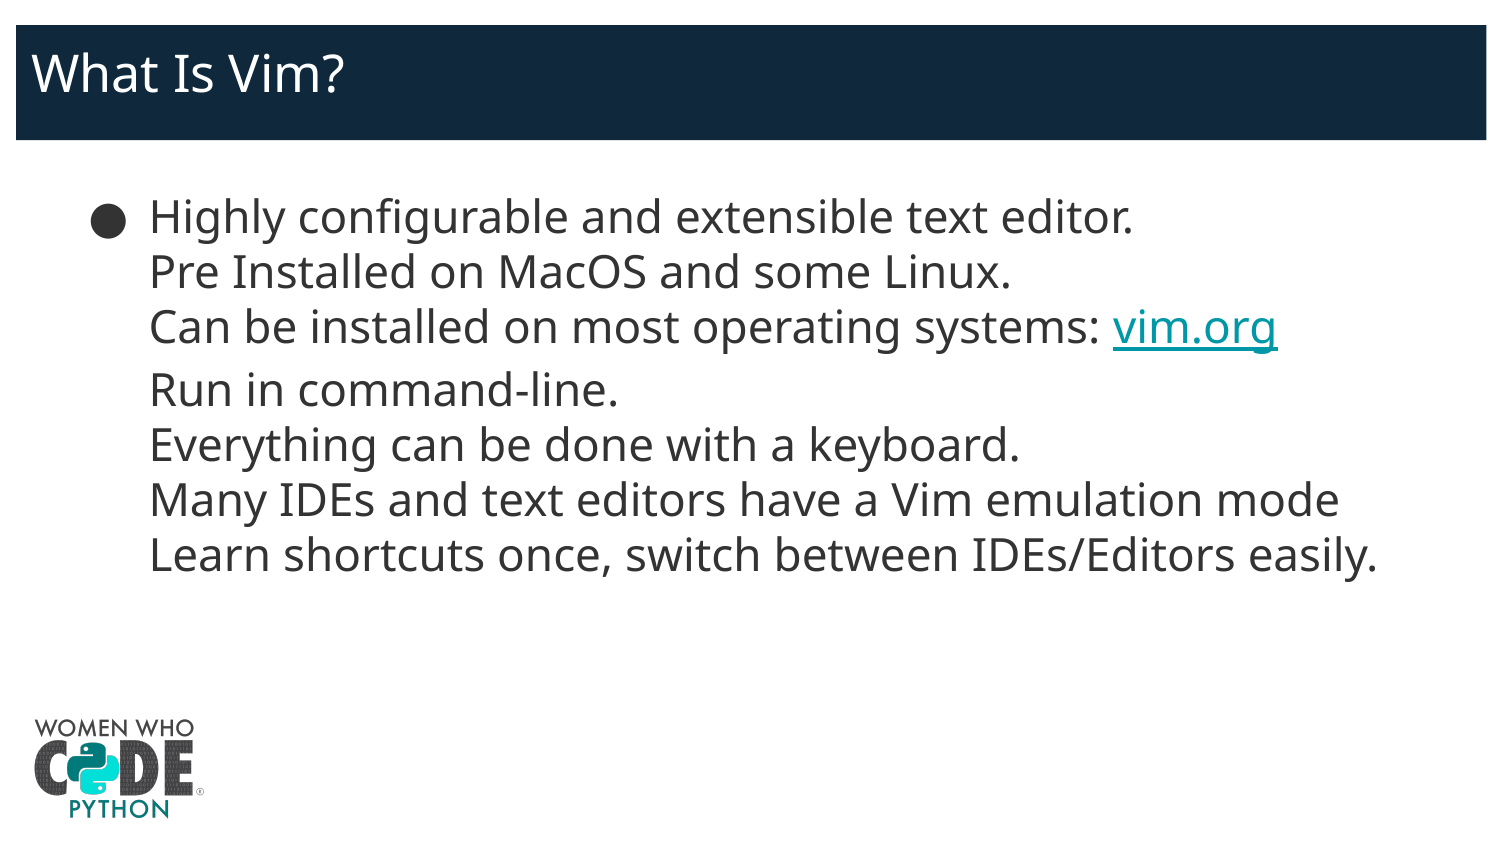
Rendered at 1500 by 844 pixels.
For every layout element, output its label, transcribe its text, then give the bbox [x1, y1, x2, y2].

title Highly configurable and extensible text editor. Pre Installed on MacOS and some Linux. Can be installed on most operating systems: vim.org Run in command-line. Everything can be done with a keyboard. Many IDEs and text editors have a Vim emulation mode Learn shortcuts once, switch between IDEs/Editors easily. [58, 172, 1442, 775]
picture [19, 704, 213, 833]
text_box What Is Vim? [16, 25, 1487, 141]
